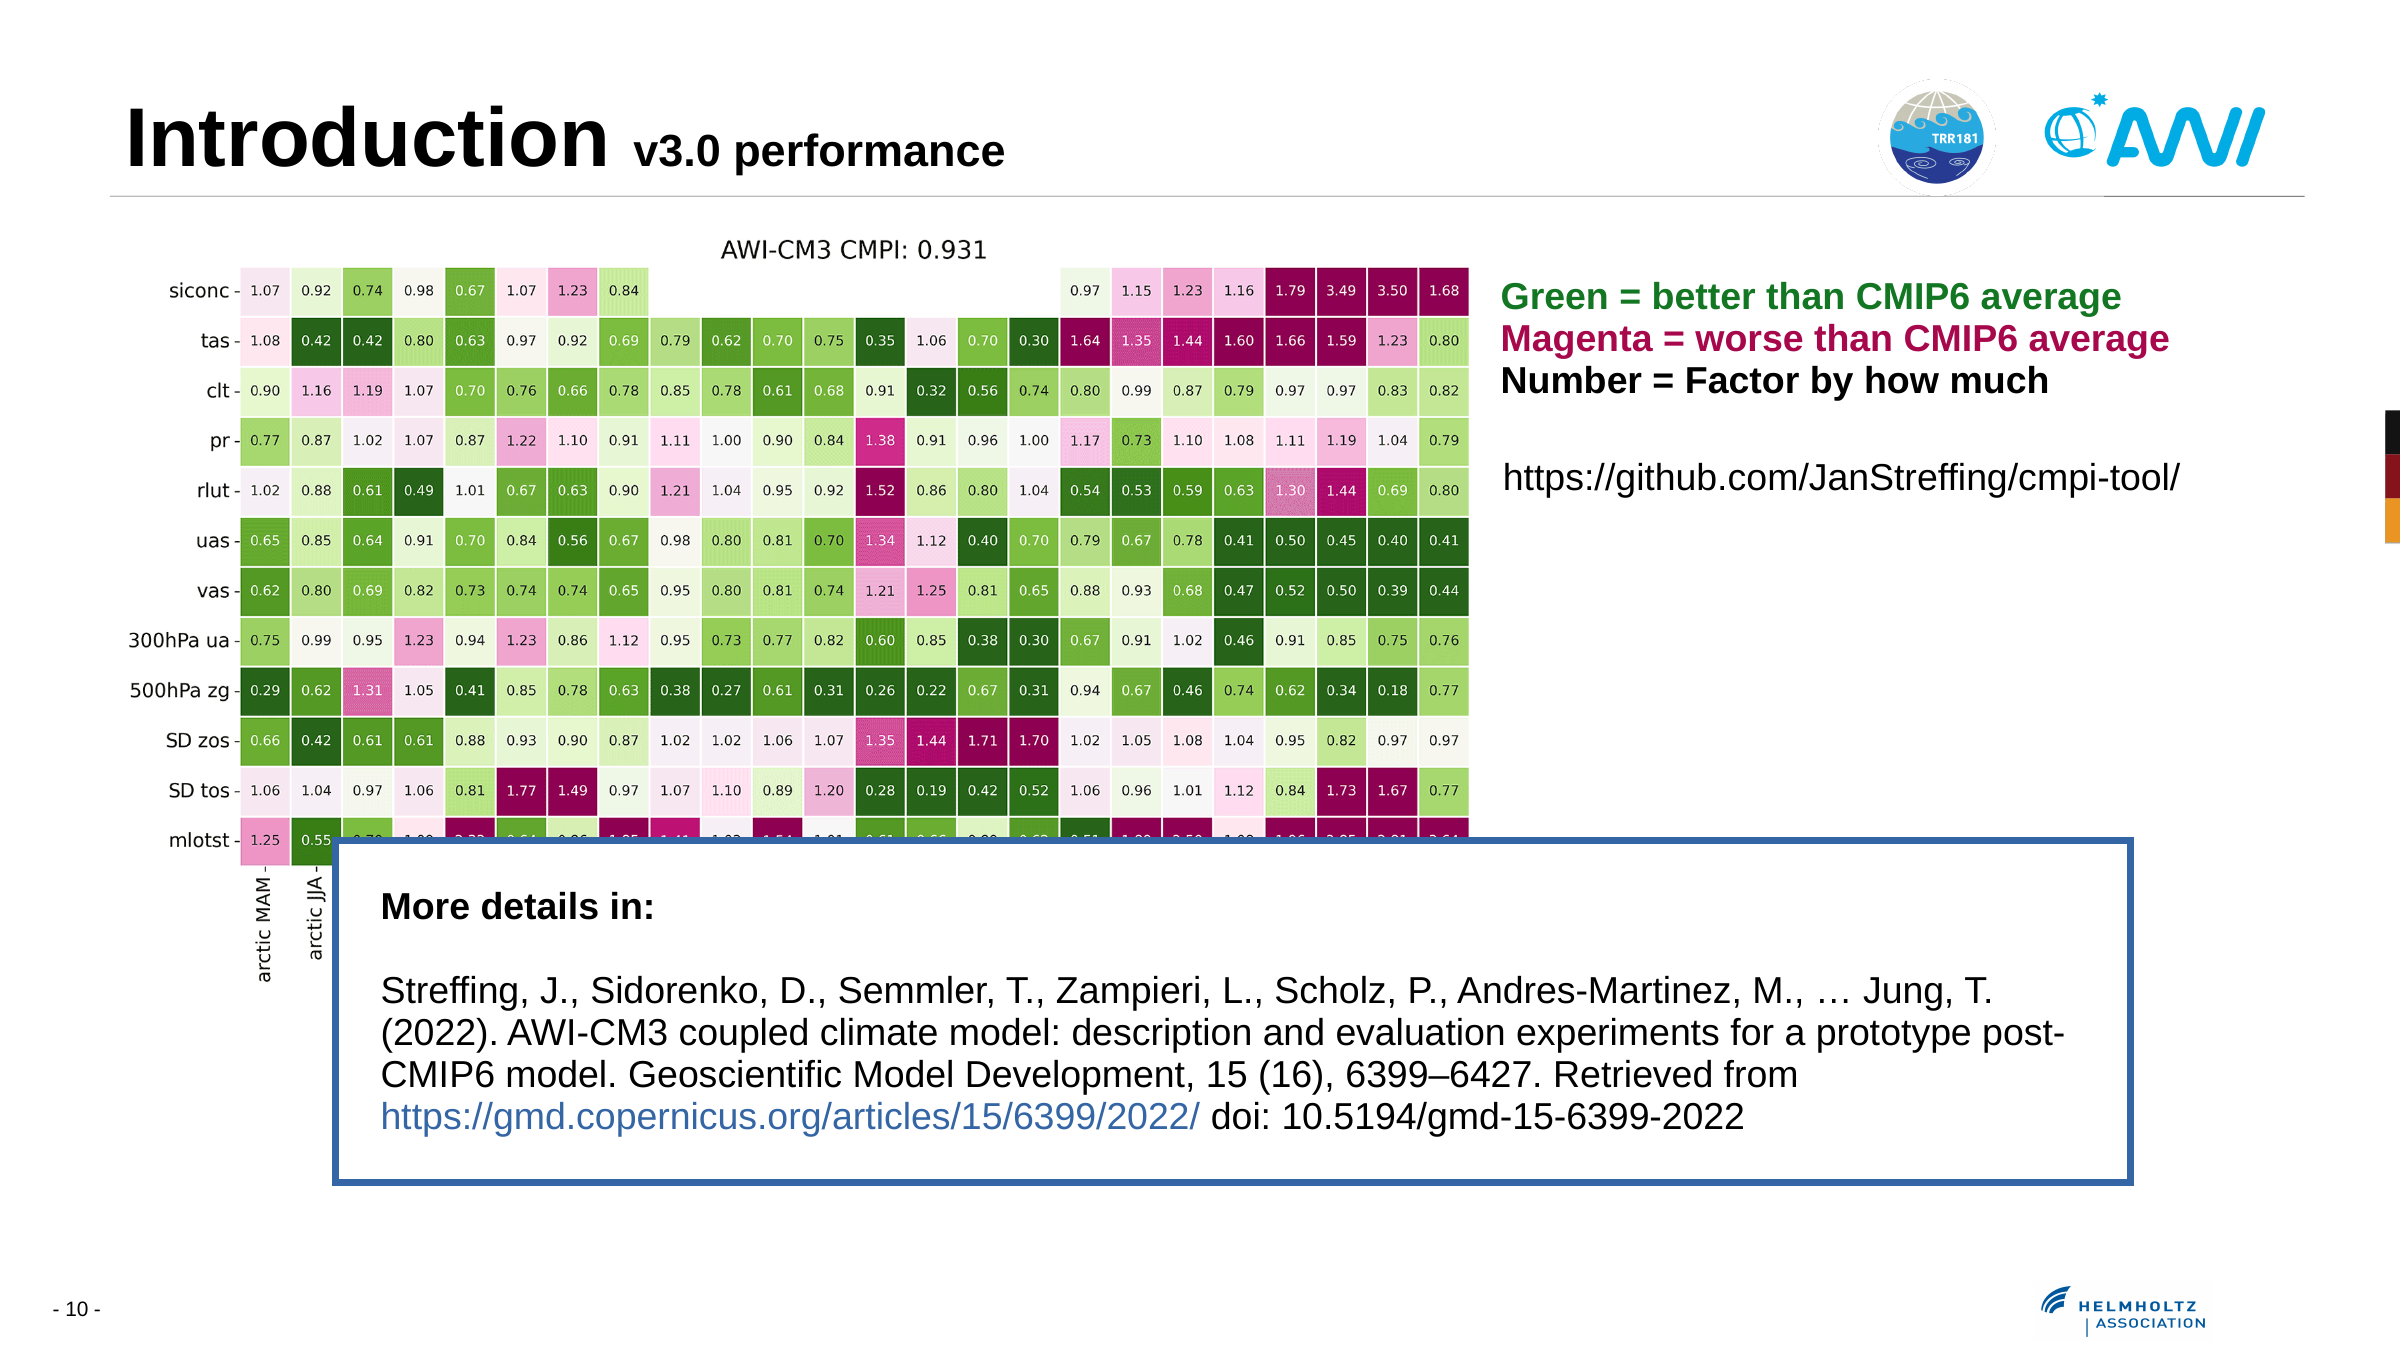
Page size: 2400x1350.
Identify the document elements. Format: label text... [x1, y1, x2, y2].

picture [105, 228, 1480, 1030]
picture [2033, 1281, 2213, 1342]
text_box Green = better than CMIP6 average Magenta = worse than CMIP6 average Number = Factor by how much [1485, 226, 2400, 497]
text_box Introduction v3.0 performance [110, 75, 2297, 195]
text_box https://github.com/JanStreffing/cmpi-tool/ [1488, 448, 2221, 548]
table_header More details in: Streffing, J., Sidorenko, D., Semmler, T., Zampieri, L., Scholz, P., Andres-Martinez, M., … Jung, T. (2022). AWI-CM3 coupled climate model: description and evaluation experiments for a prototype post-CMIP6 model. Geoscientific Model Development, 15 (16), 6399–6427. Retrieved from https://gmd.copernicus.org/articles/15/6399/2022/ doi: 10.5194/gmd-15-6399-2022 [339, 844, 2127, 1179]
